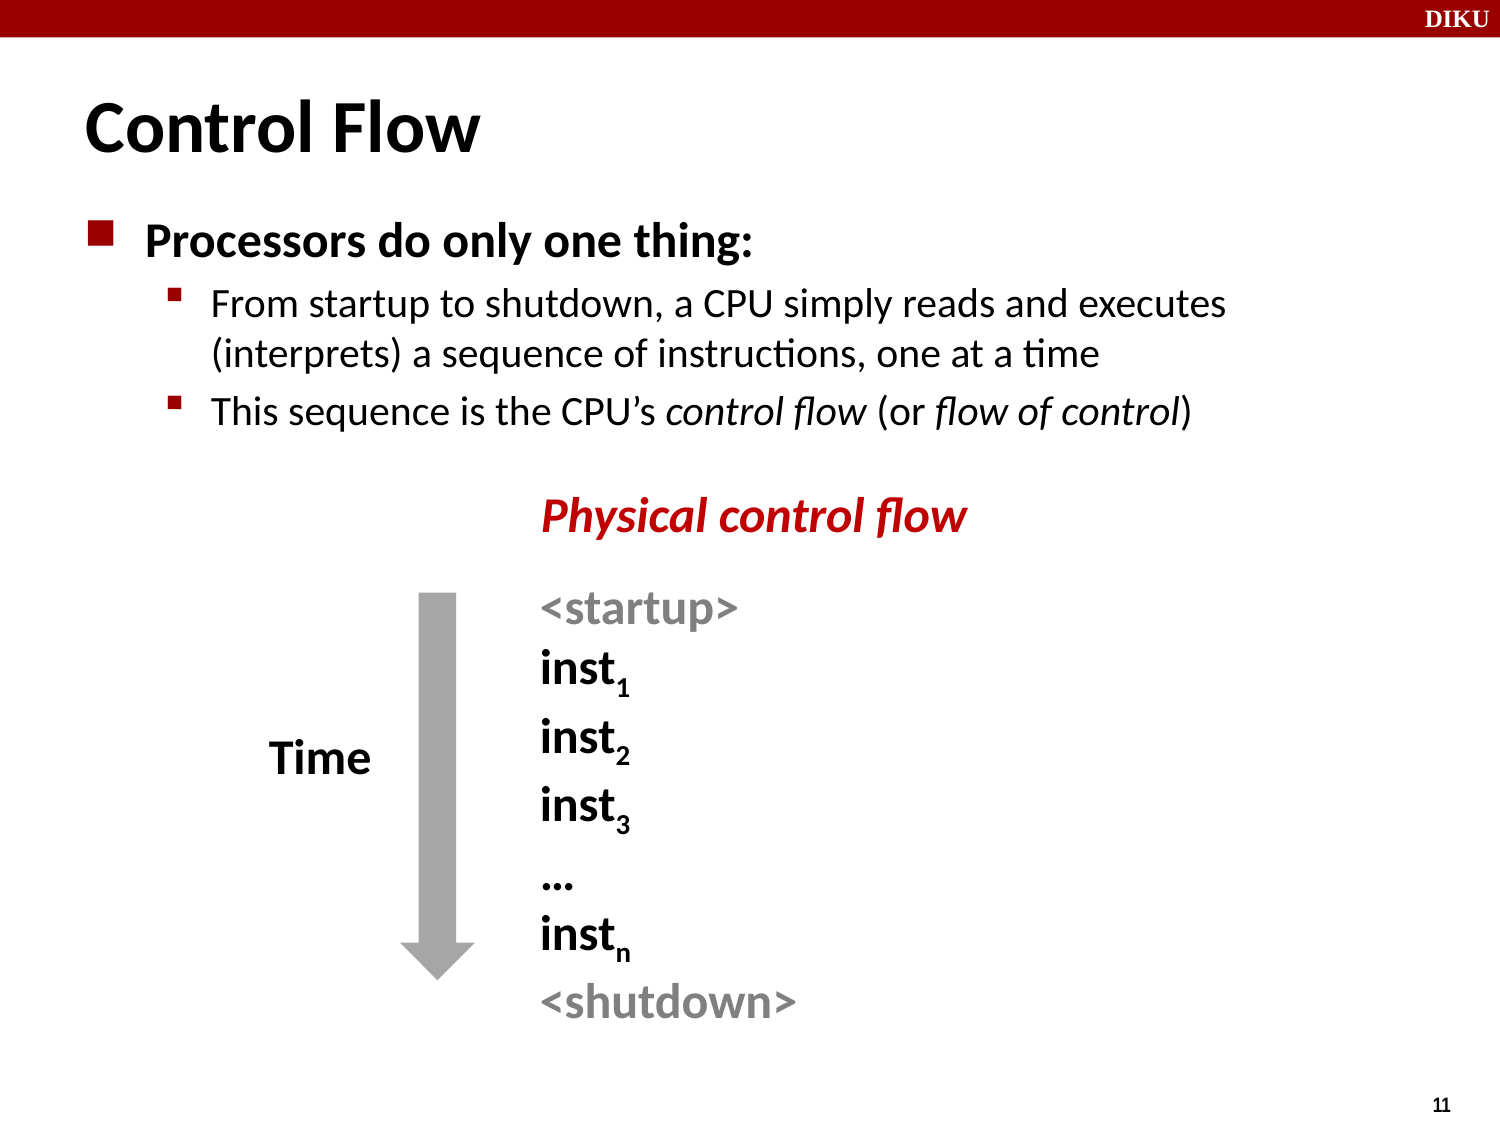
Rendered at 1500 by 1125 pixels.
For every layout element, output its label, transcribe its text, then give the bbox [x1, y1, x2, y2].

text_box Processors do only one thing: From startup to shutdown, a CPU simply reads and executes (interprets) a sequence of instructions, one at a time This sequence is the CPU’s control flow (or flow of control) [74, 199, 1435, 486]
text_box Physical control flow [526, 474, 983, 550]
text_box [399, 592, 475, 981]
text_box Control Flow [70, 75, 775, 169]
text_box Time [254, 716, 387, 792]
text_box <startup> inst1 inst2 inst3 … instn <shutdown> [525, 567, 813, 1036]
